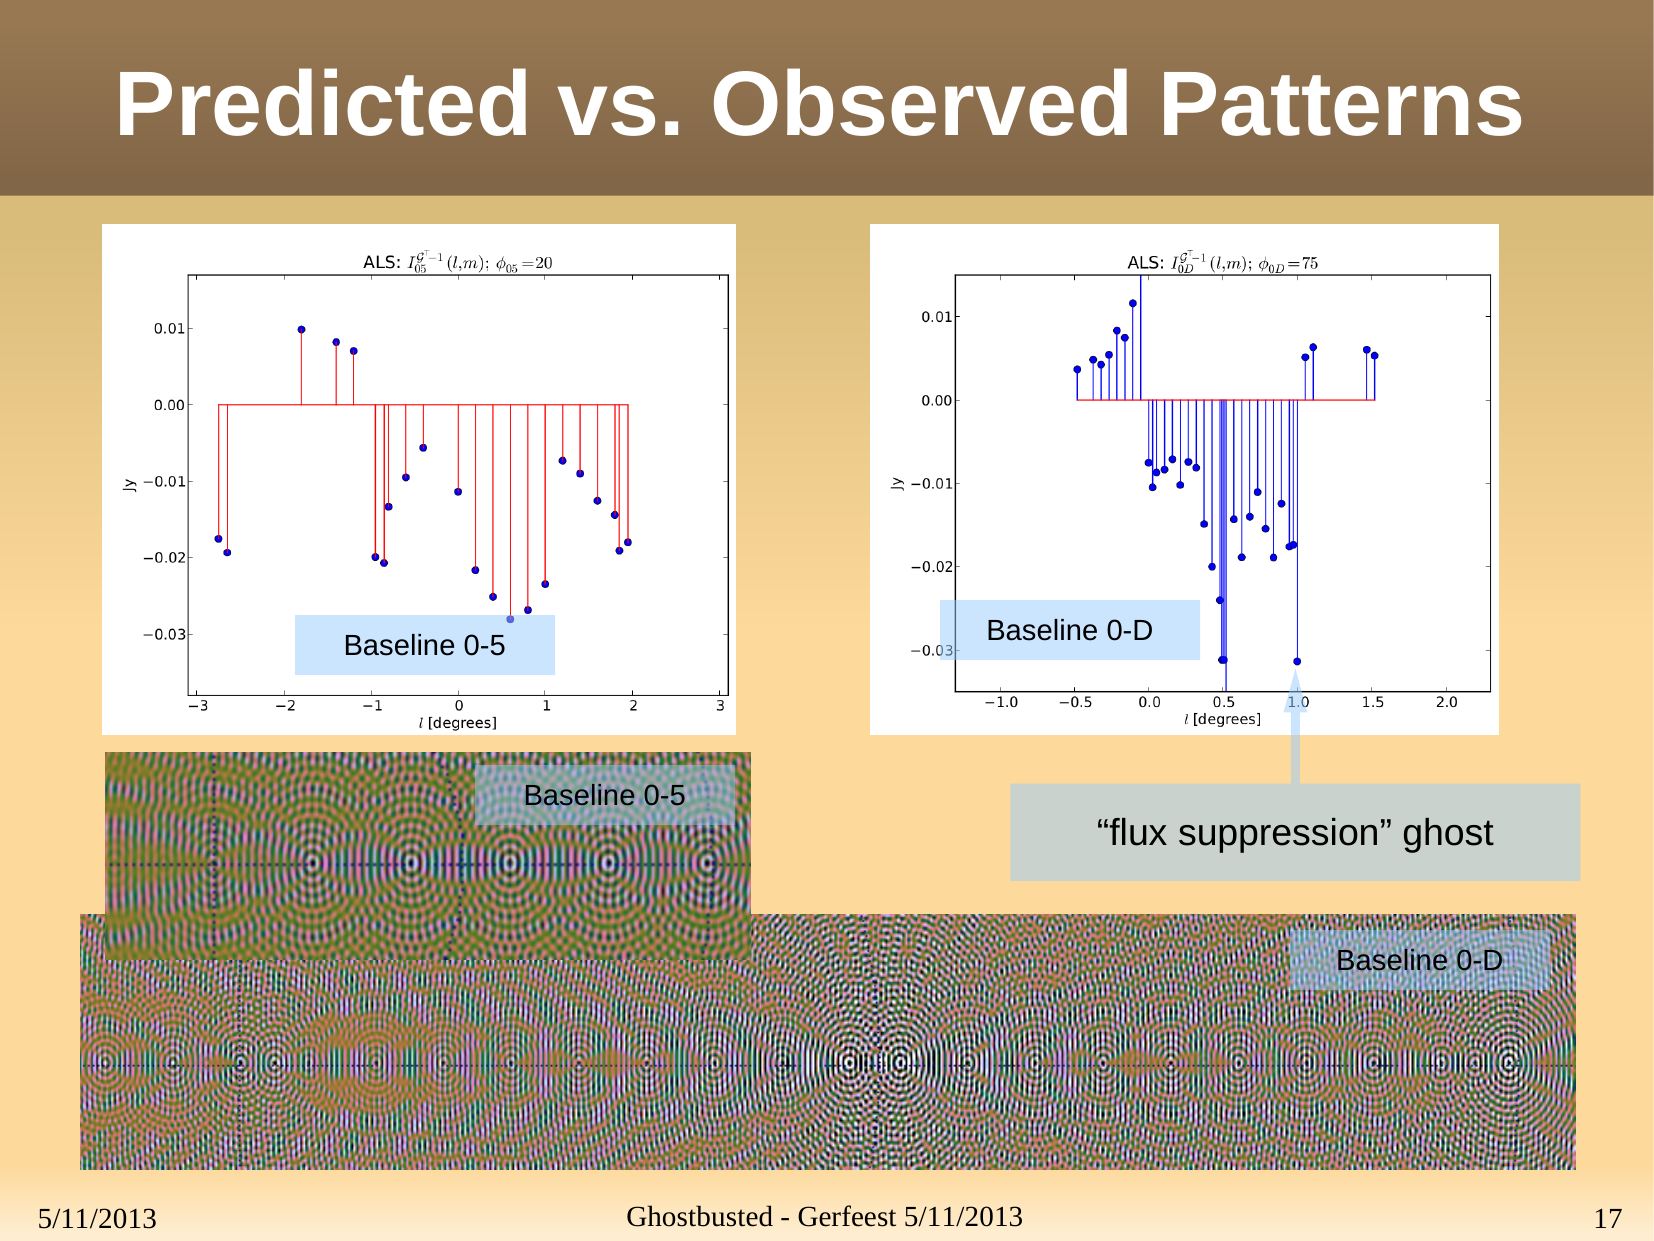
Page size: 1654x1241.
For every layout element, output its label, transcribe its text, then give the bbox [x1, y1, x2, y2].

text_box “flux suppression” ghost [1010, 668, 1581, 882]
text_box Baseline 0-5 [295, 615, 556, 676]
text_box Baseline 0-5 [475, 765, 736, 826]
picture [0, 0, 1654, 1241]
title Predicted vs. Observed Patterns [76, 0, 1565, 208]
text_box Baseline 0-D [1290, 930, 1550, 991]
text_box Baseline 0-D [940, 600, 1201, 661]
